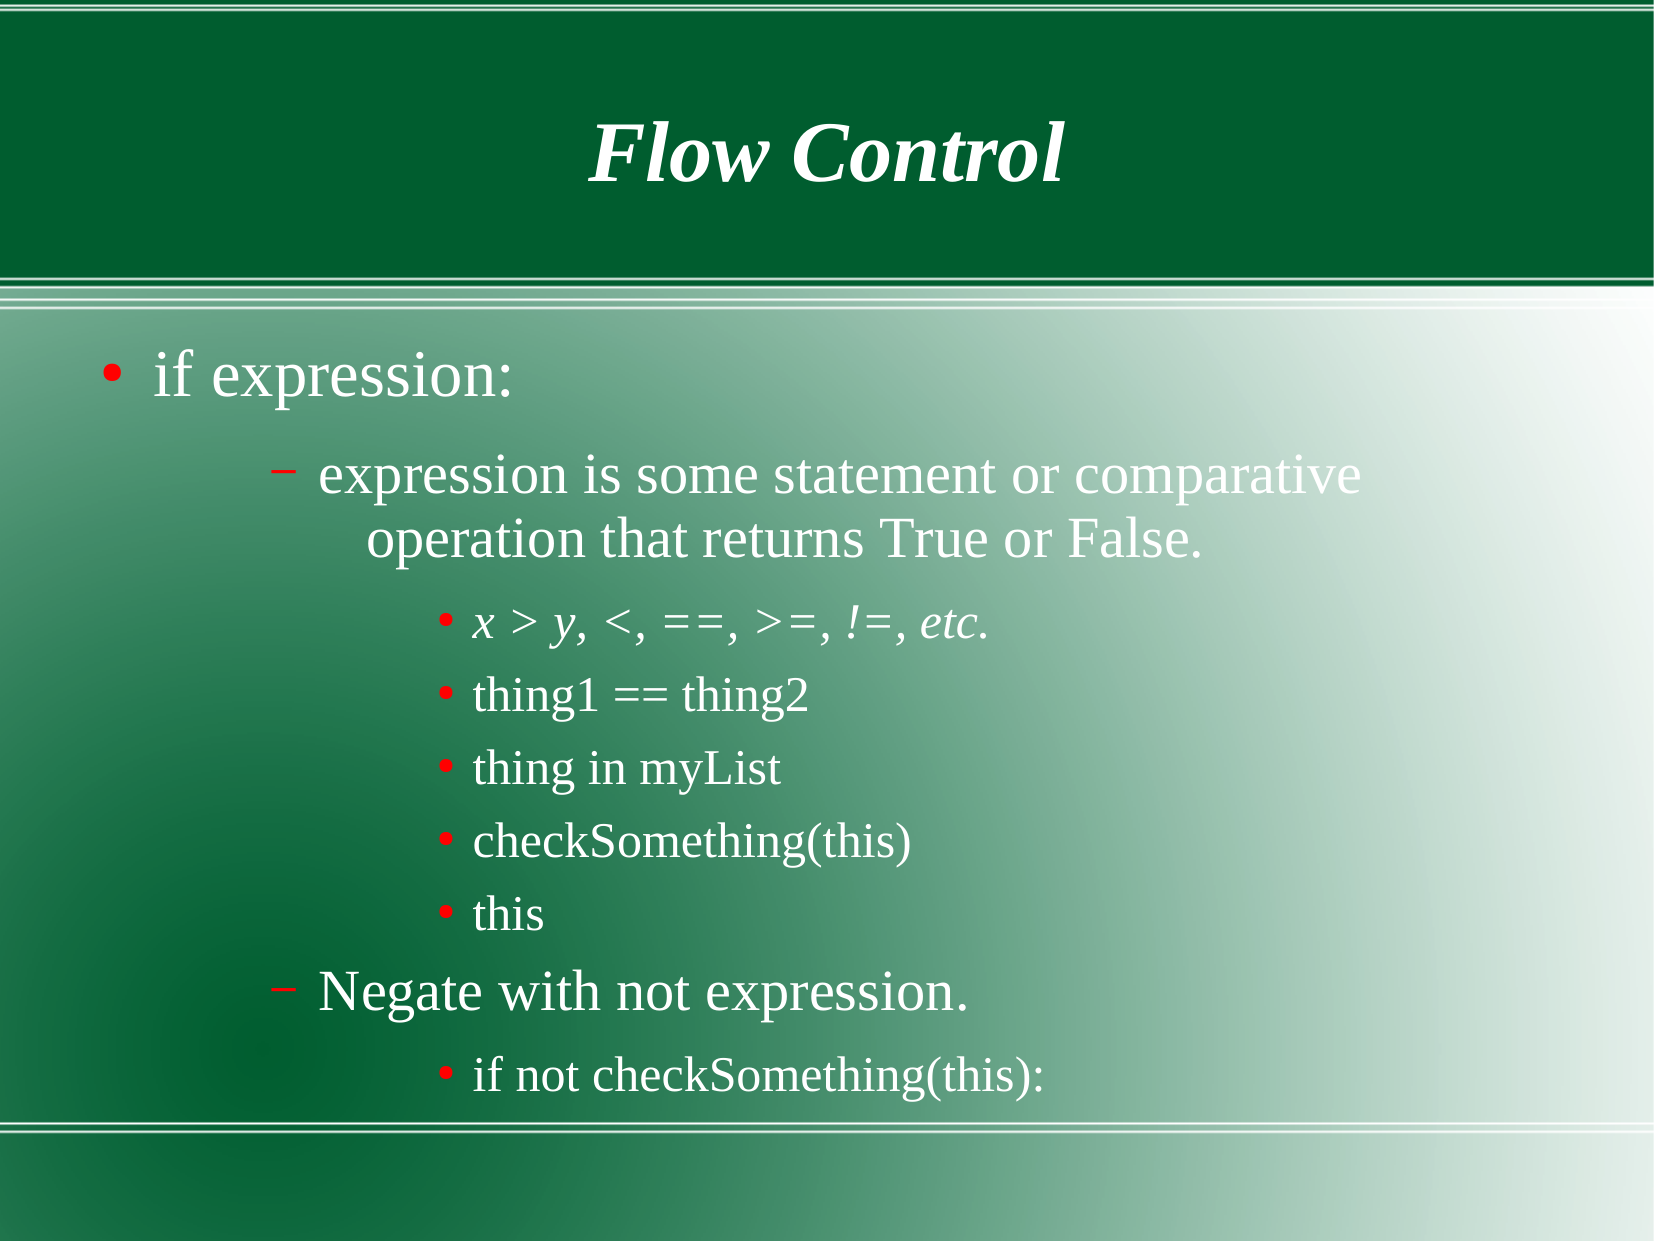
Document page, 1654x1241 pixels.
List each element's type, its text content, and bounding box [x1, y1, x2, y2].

picture [0, 0, 1654, 1241]
title Flow Control [82, 49, 1571, 257]
list if expression: expression is some statement or comparative operation that returns True or False. x > y, <, ==, >=, !=, etc. thing1 == thing2 thing in myList checkSomething(this) this Negate with not expression. if not checkSomething(this): [82, 337, 1571, 1156]
